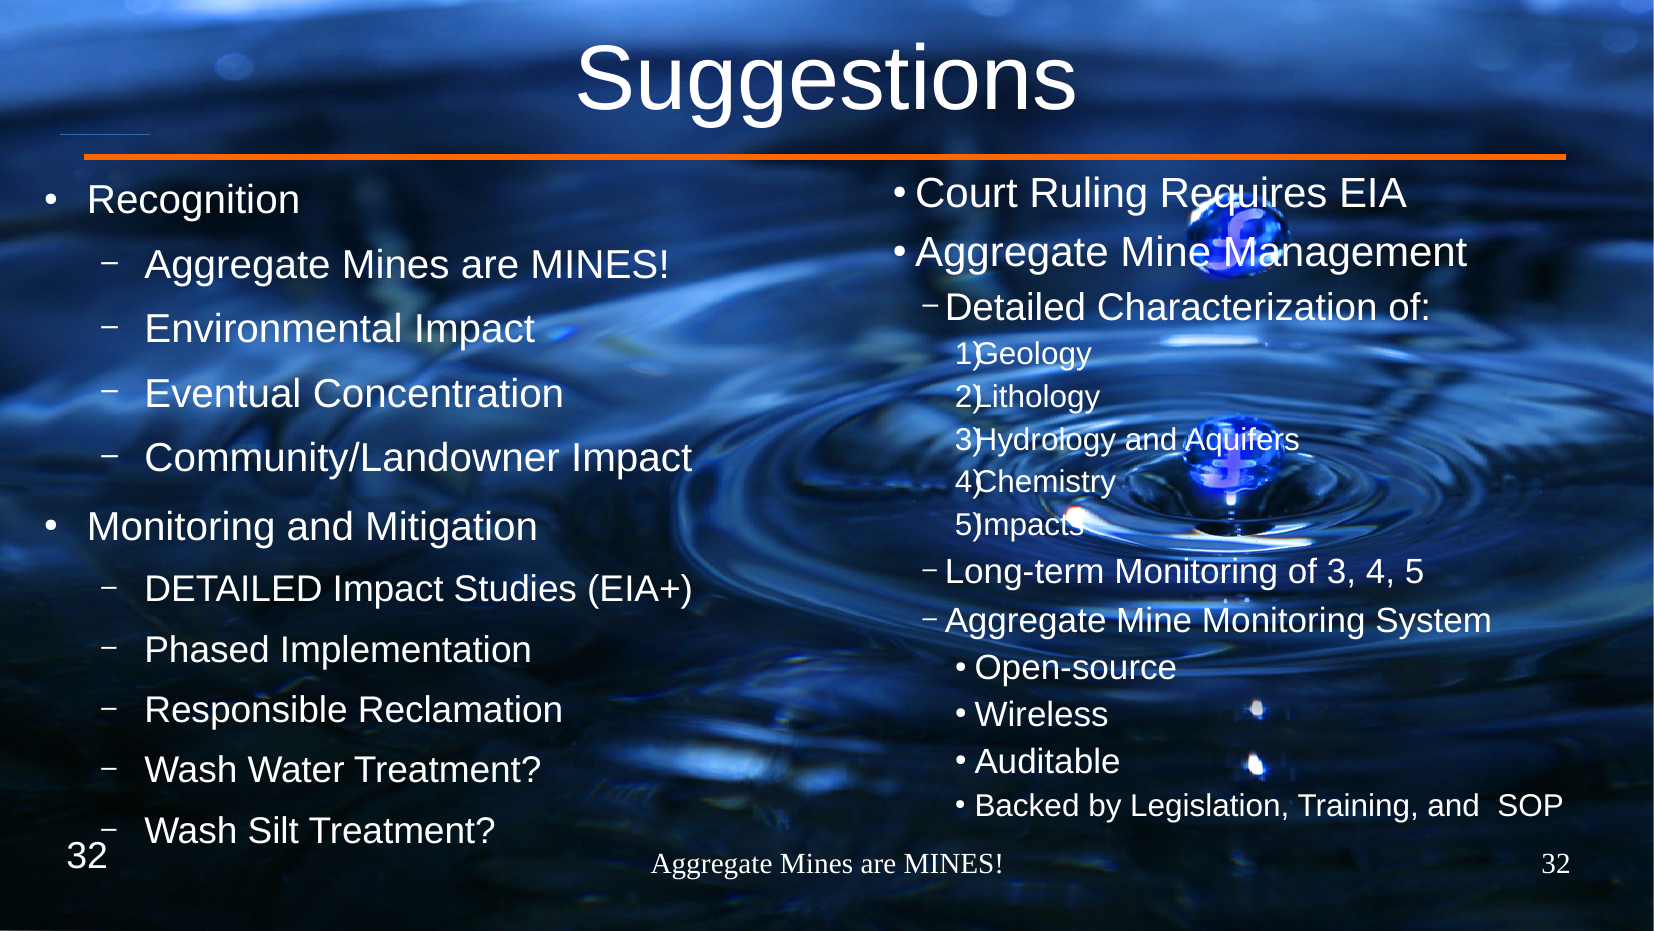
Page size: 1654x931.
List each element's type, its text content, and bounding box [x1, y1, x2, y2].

text_box <number> [51, 857, 296, 897]
list Recognition Aggregate Mines are MINES! Environmental Impact Eventual Concentration Community/Landowner Impact Monitoring and Mitigation DETAILED Impact Studies (EIA+) Phased Implementation Responsible Reclamation Wash Water Treatment? Wash Silt Treatment? [29, 177, 857, 857]
title Suggestions [82, 0, 1571, 156]
picture [0, 0, 1654, 931]
list Court Ruling Requires EIA Aggregate Mine Management Detailed Characterization of: Geology Lithology Hydrology and Aquifers Chemistry Impacts Long-term Monitoring of 3, 4, 5 Aggregate Mine Monitoring System Open-source Wireless Auditable Backed by Legislation, Training, and SOP [885, 169, 1654, 827]
